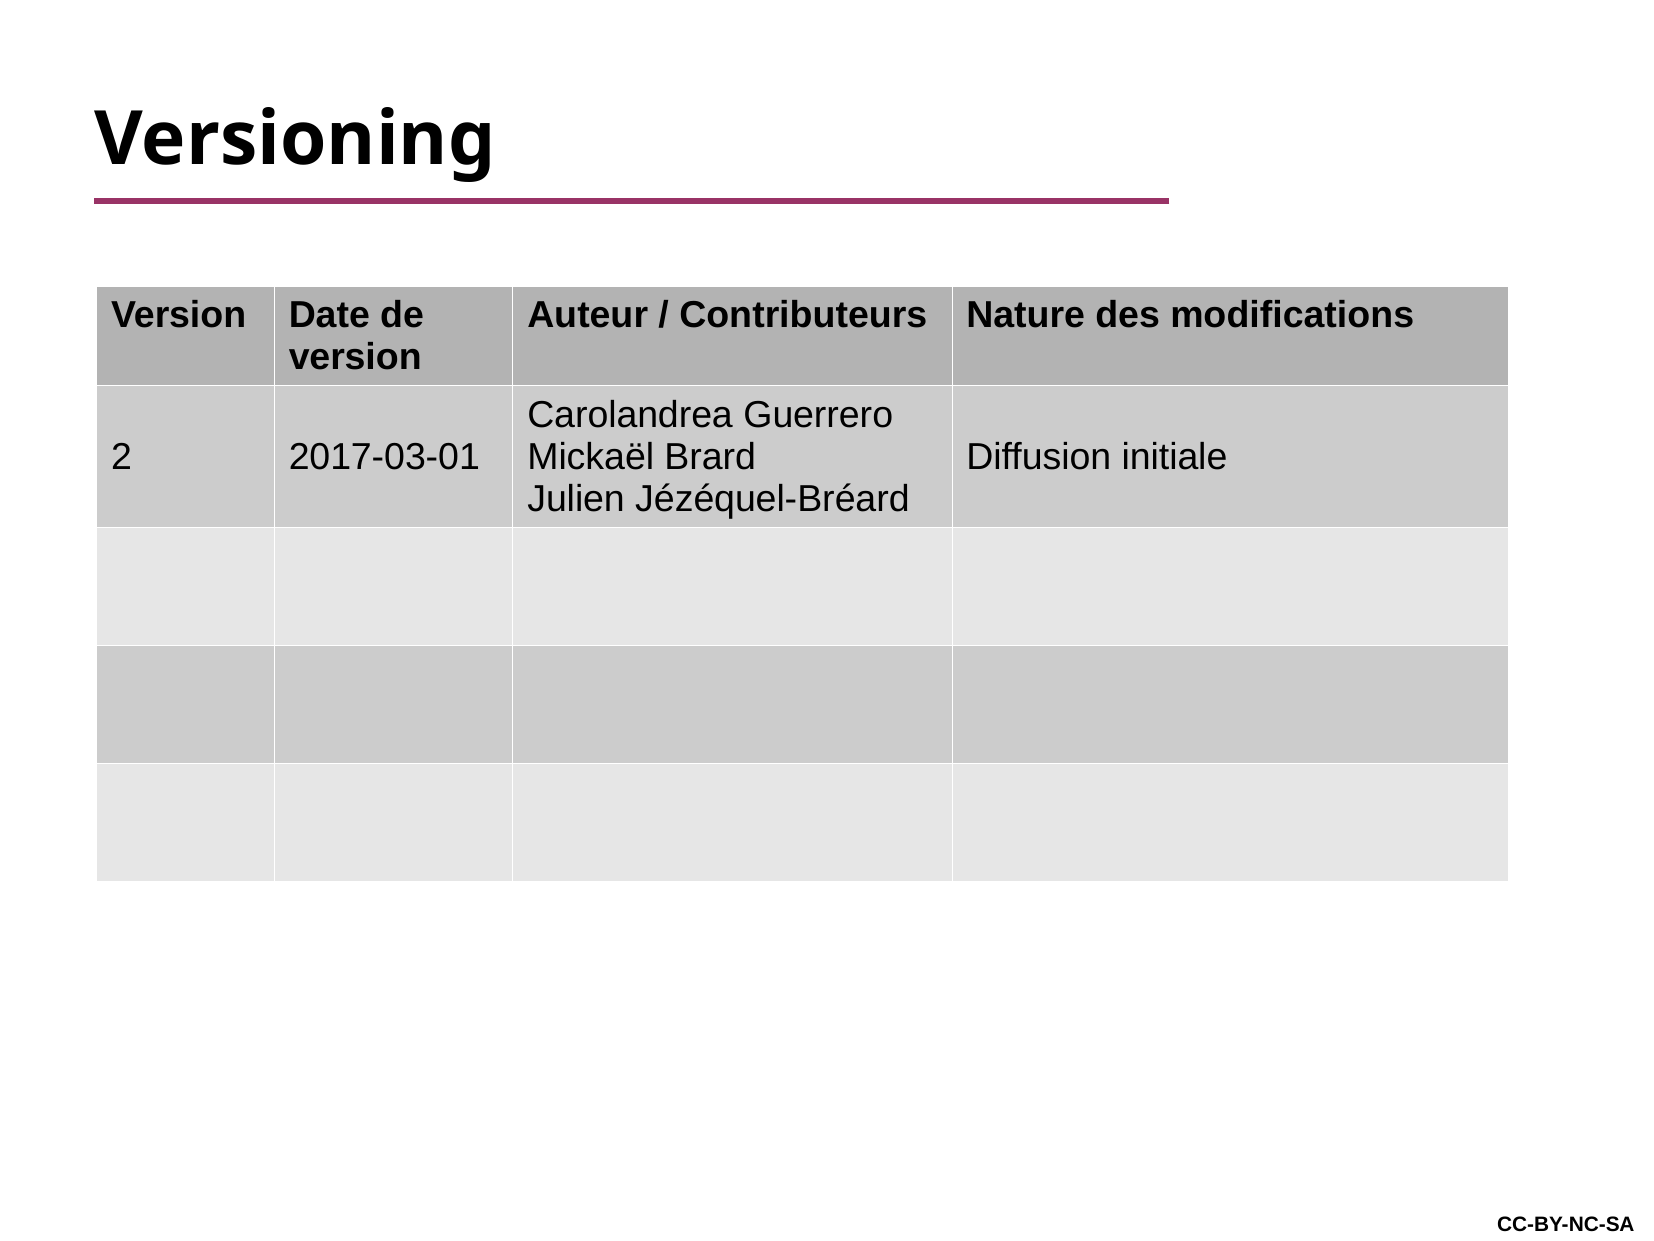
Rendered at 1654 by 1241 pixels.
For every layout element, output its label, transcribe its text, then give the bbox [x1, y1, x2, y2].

table_cell 2 [97, 386, 274, 527]
table_header Nature des modifications [953, 287, 1508, 385]
table_header Auteur / Contributeurs [513, 287, 952, 385]
table_cell [513, 646, 952, 763]
text_box CC-BY-NC-SA [1482, 1204, 1654, 1241]
table_cell Carolandrea Guerrero Mickaël Brard Julien Jézéquel-Bréard [513, 386, 952, 527]
table_cell [275, 528, 512, 645]
title Versioning [94, 31, 1571, 239]
table_cell [275, 646, 512, 763]
table_cell [953, 764, 1508, 881]
table_cell [275, 764, 512, 881]
table_cell [97, 764, 274, 881]
table_cell [953, 646, 1508, 763]
table_cell [513, 764, 952, 881]
text_box [94, 372, 1583, 1170]
table_cell [513, 528, 952, 645]
table_cell [97, 646, 274, 763]
table_header Version [97, 287, 274, 385]
table_cell [953, 528, 1508, 645]
table_cell 2017-03-01 [275, 386, 512, 527]
table_cell [97, 528, 274, 645]
table_header Date de version [275, 287, 512, 385]
table_cell Diffusion initiale [953, 386, 1508, 527]
